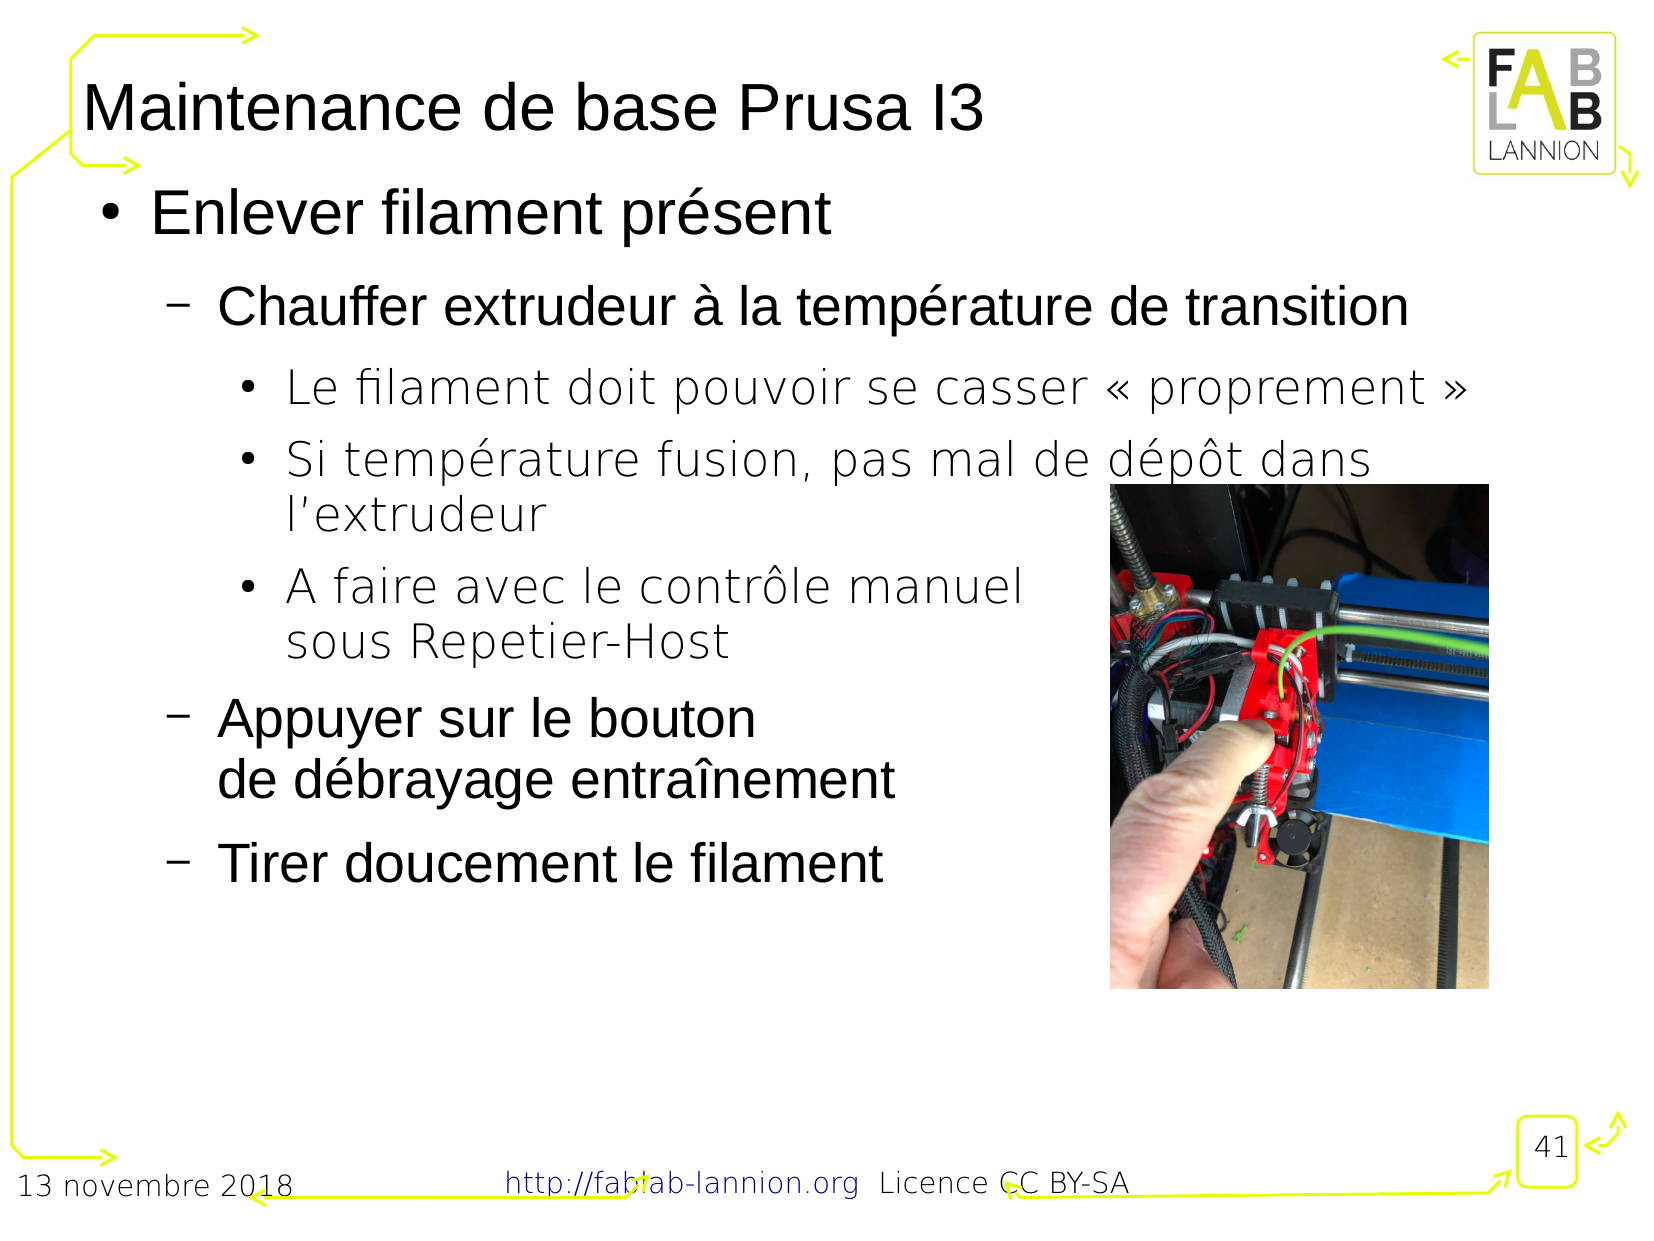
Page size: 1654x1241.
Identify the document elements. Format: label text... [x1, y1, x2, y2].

picture [1470, 29, 1619, 178]
picture [1110, 484, 1489, 989]
list Enlever filament présent Chauffer extrudeur à la température de transition Le filament doit pouvoir se casser « proprement » Si température fusion, pas mal de dépôt dans l’extrudeur A faire avec le contrôle manuel sous Repetier-Host Appuyer sur le bouton de débrayage entraînement Tirer doucement le filament [82, 177, 1571, 897]
title Maintenance de base Prusa I3 [82, 49, 1441, 166]
